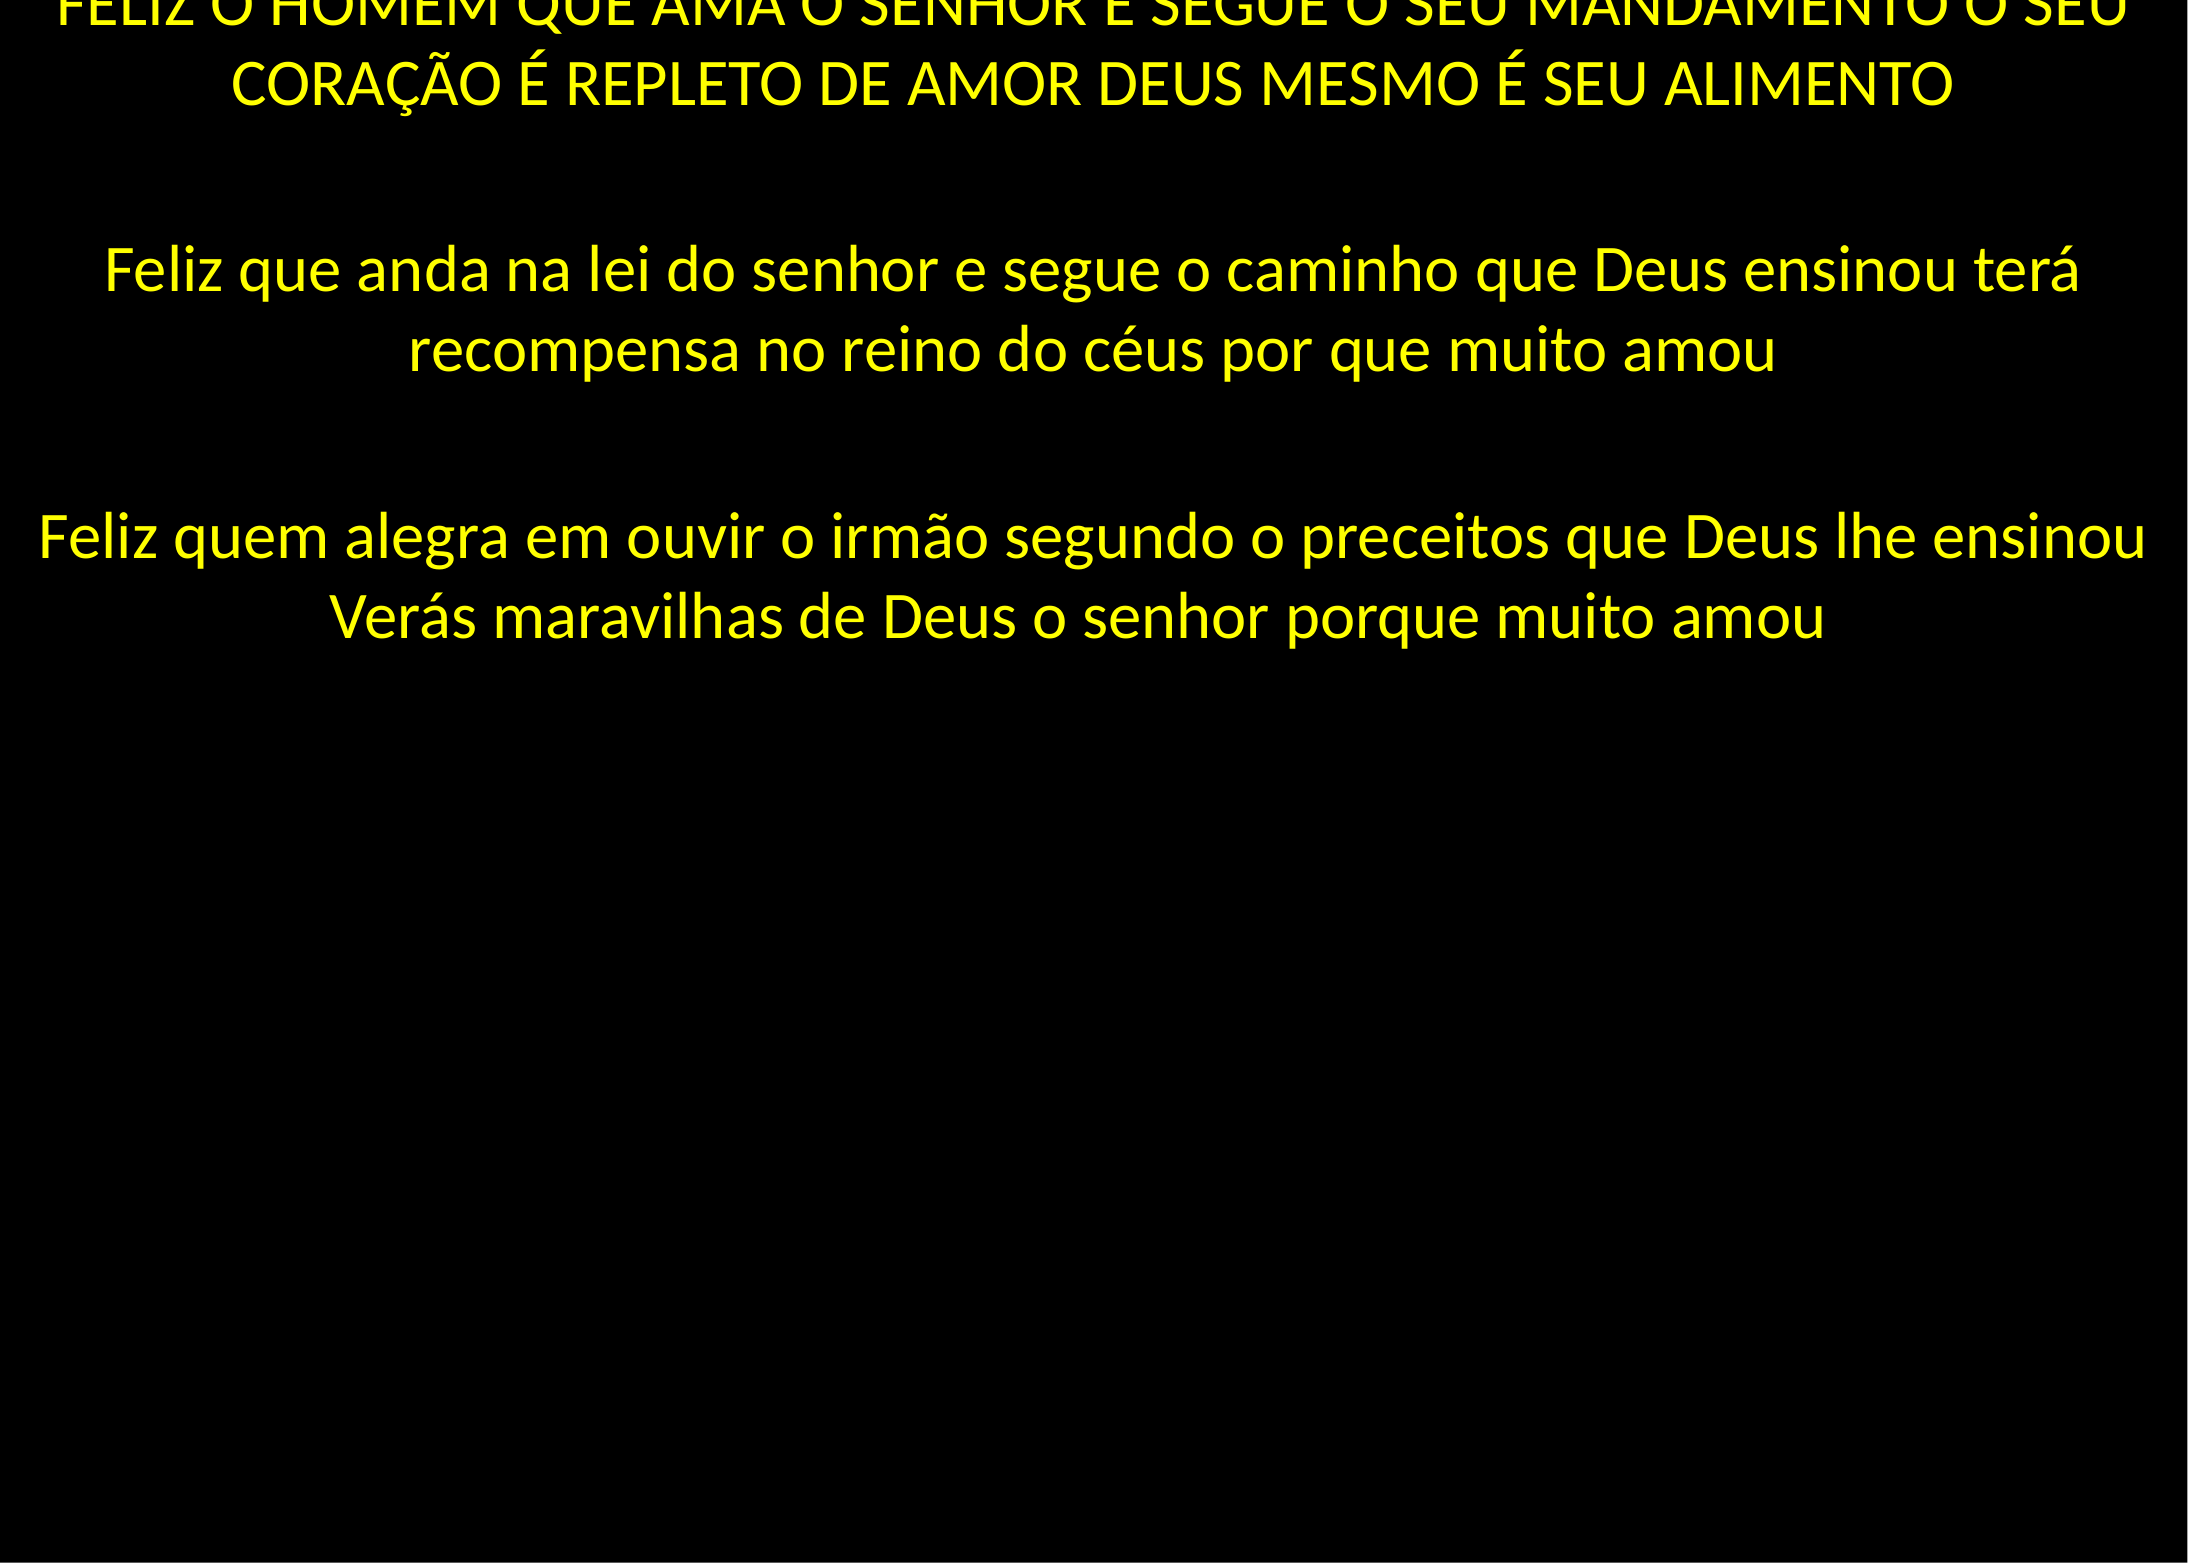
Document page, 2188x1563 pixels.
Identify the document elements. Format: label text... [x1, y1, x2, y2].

subtitle FELIZ O HOMEM QUE AMA O SENHOR E SEGUE O SEU MANDAMENTO O SEU CORAÇÃO É REPLETO DE AMOR DEUS MESMO É SEU ALIMENTO Feliz que anda na lei do senhor e segue o caminho que Deus ensinou terá recompensa no reino do céus por que muito amou Feliz quem alegra em ouvir o irmão segundo o preceitos que Deus lhe ensinou Verás maravilhas de Deus o senhor porque muito amou [0, 0, 2188, 1563]
